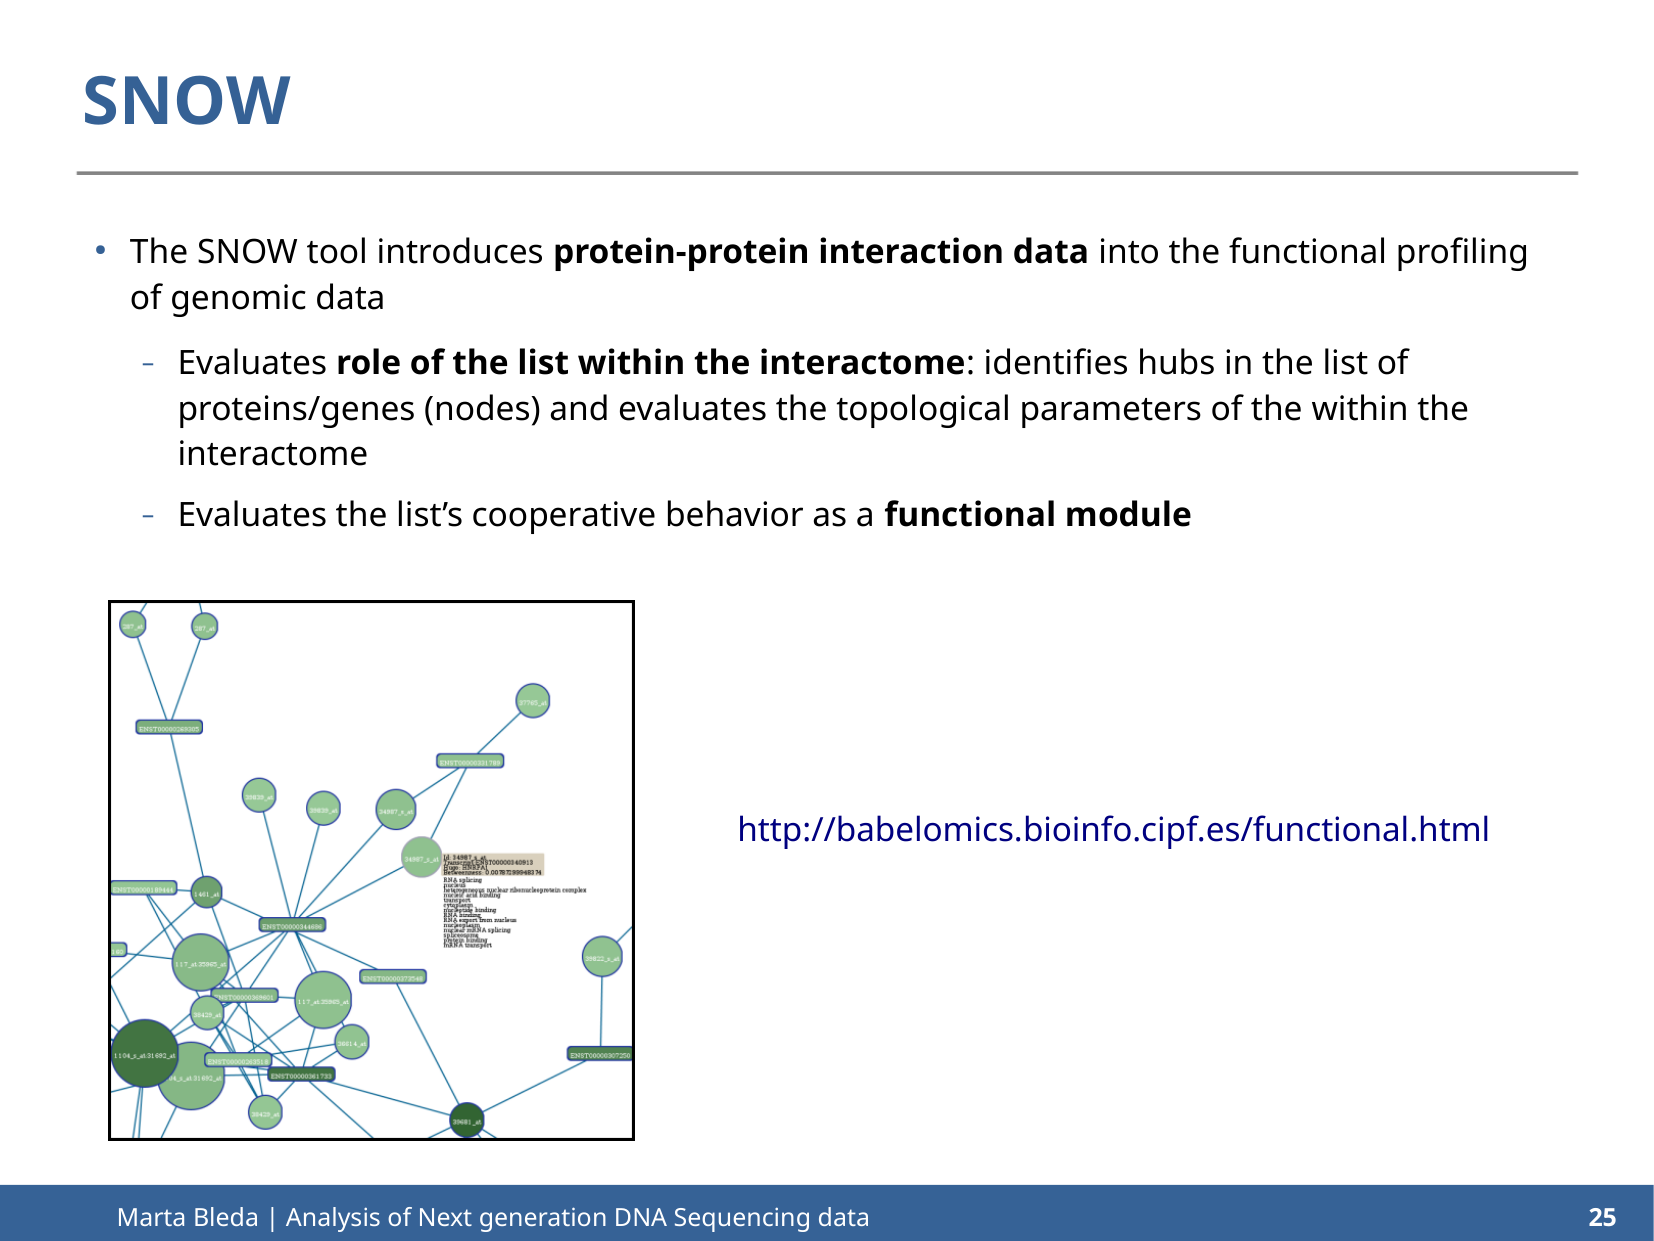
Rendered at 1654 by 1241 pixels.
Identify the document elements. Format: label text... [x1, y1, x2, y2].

title SNOW [82, 49, 1571, 148]
text_box http://babelomics.bioinfo.cipf.es/functional.html [722, 798, 1527, 856]
picture [74, 170, 1580, 175]
picture [108, 600, 635, 1141]
list The SNOW tool introduces protein-protein interaction data into the functional profiling of genomic data Evaluates role of the list within the interactome: identifies hubs in the list of proteins/genes (nodes) and evaluates the topological parameters of the within the interactome Evaluates the list’s cooperative behavior as a functional module [82, 228, 1538, 539]
